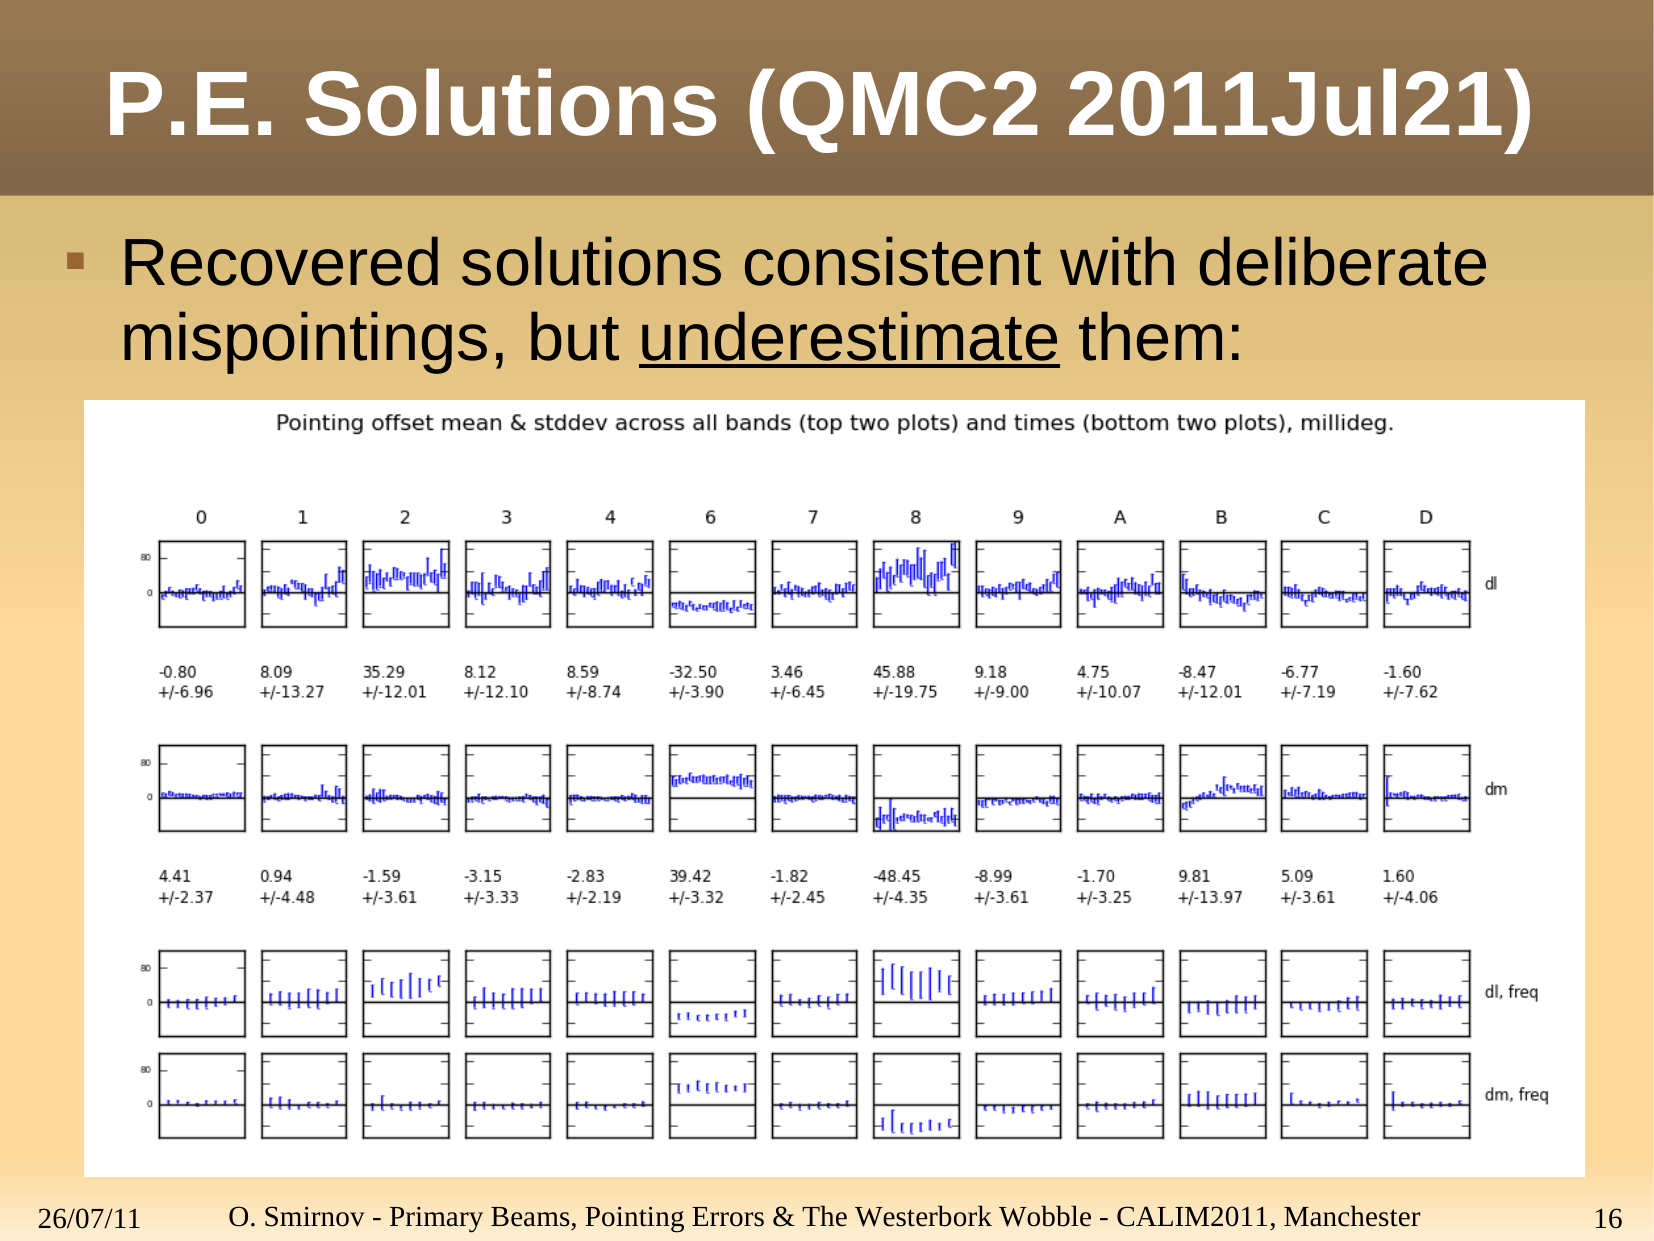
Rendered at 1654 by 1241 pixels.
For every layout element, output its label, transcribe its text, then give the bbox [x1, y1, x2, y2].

picture [0, 0, 1654, 1241]
list Recovered solutions consistent with deliberate mispointings, but underestimate them: [49, 225, 1538, 1029]
title P.E. Solutions (QMC2 2011Jul21) [76, 0, 1565, 208]
